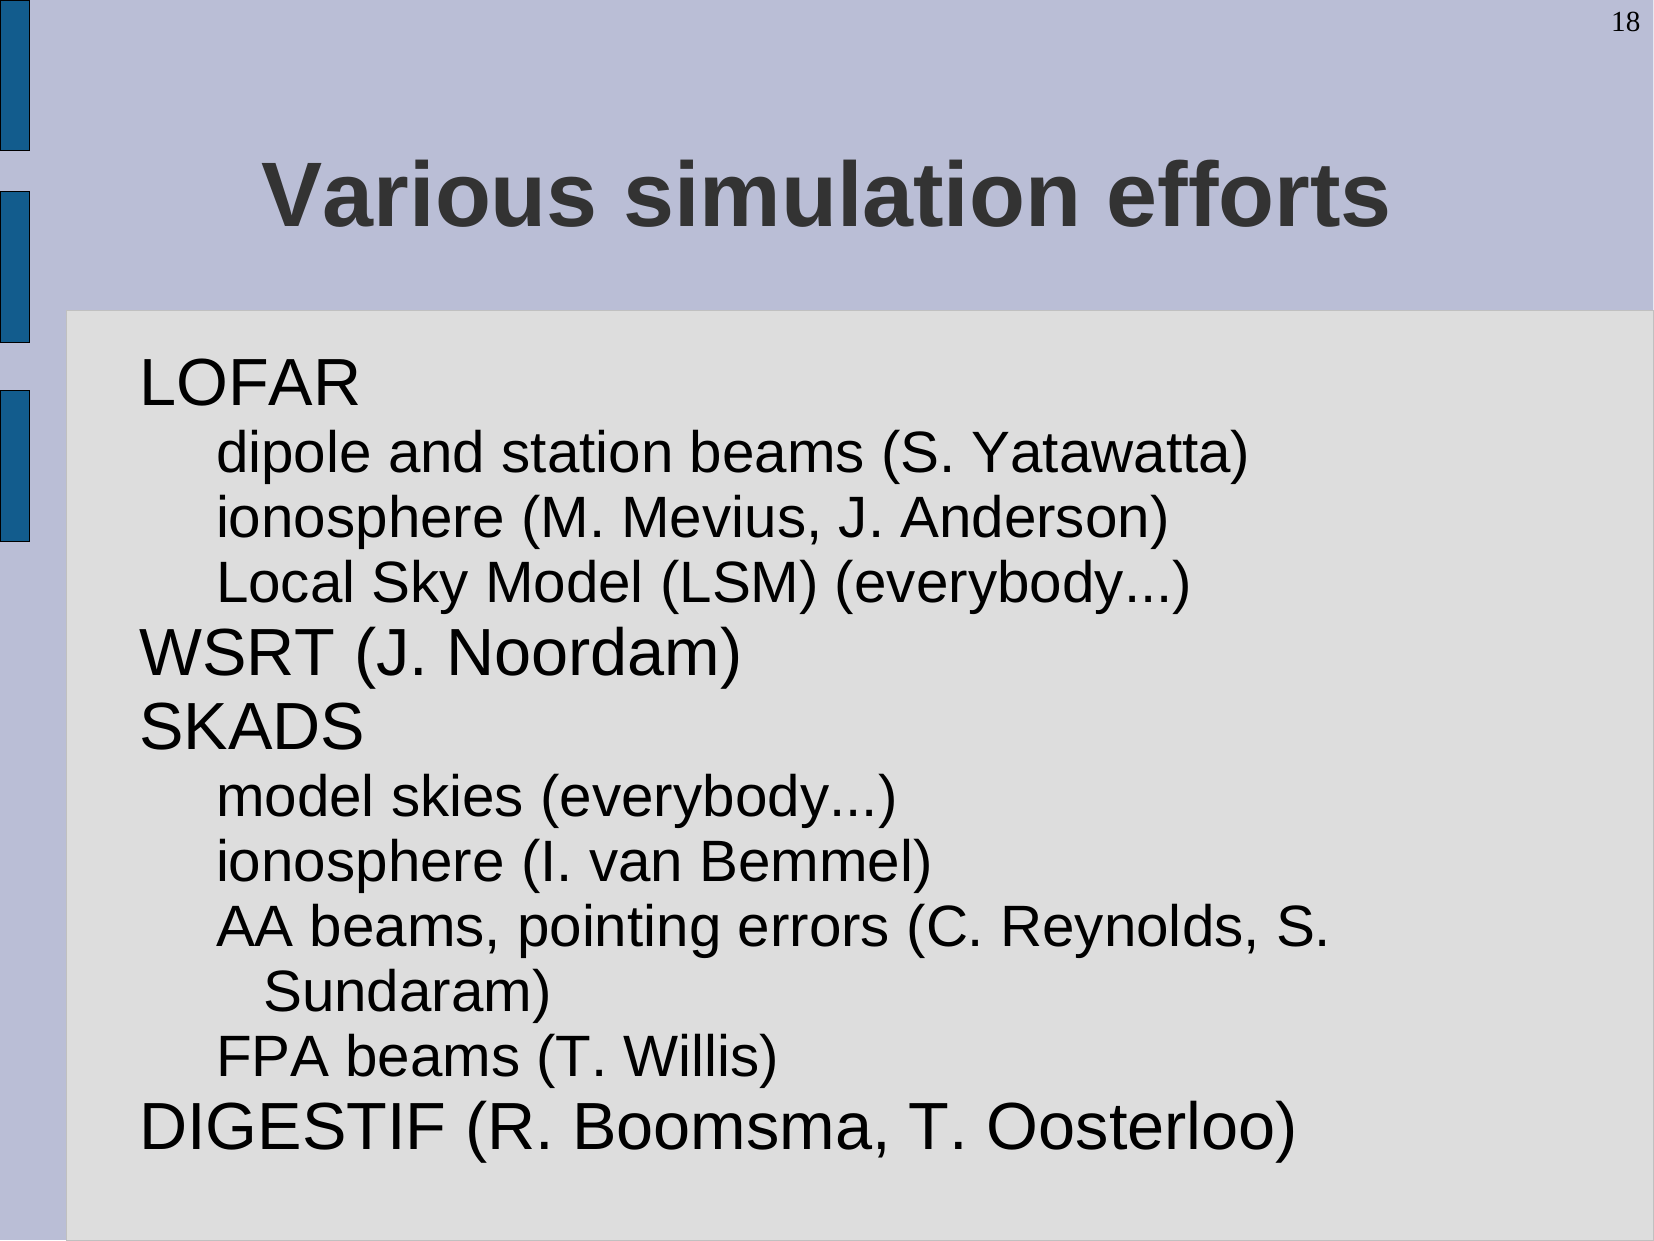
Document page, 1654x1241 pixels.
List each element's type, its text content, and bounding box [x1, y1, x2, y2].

list LOFAR dipole and station beams (S. Yatawatta) ionosphere (M. Mevius, J. Anderson) Local Sky Model (LSM) (everybody...) WSRT (J. Noordam) SKADS model skies (everybody...) ionosphere (I. van Bemmel) AA beams, pointing errors (C. Reynolds, S. Sundaram) FPA beams (T. Willis) DIGESTIF (R. Boomsma, T. Oosterloo) [121, 344, 1534, 1198]
title Various simulation efforts [121, 98, 1534, 291]
